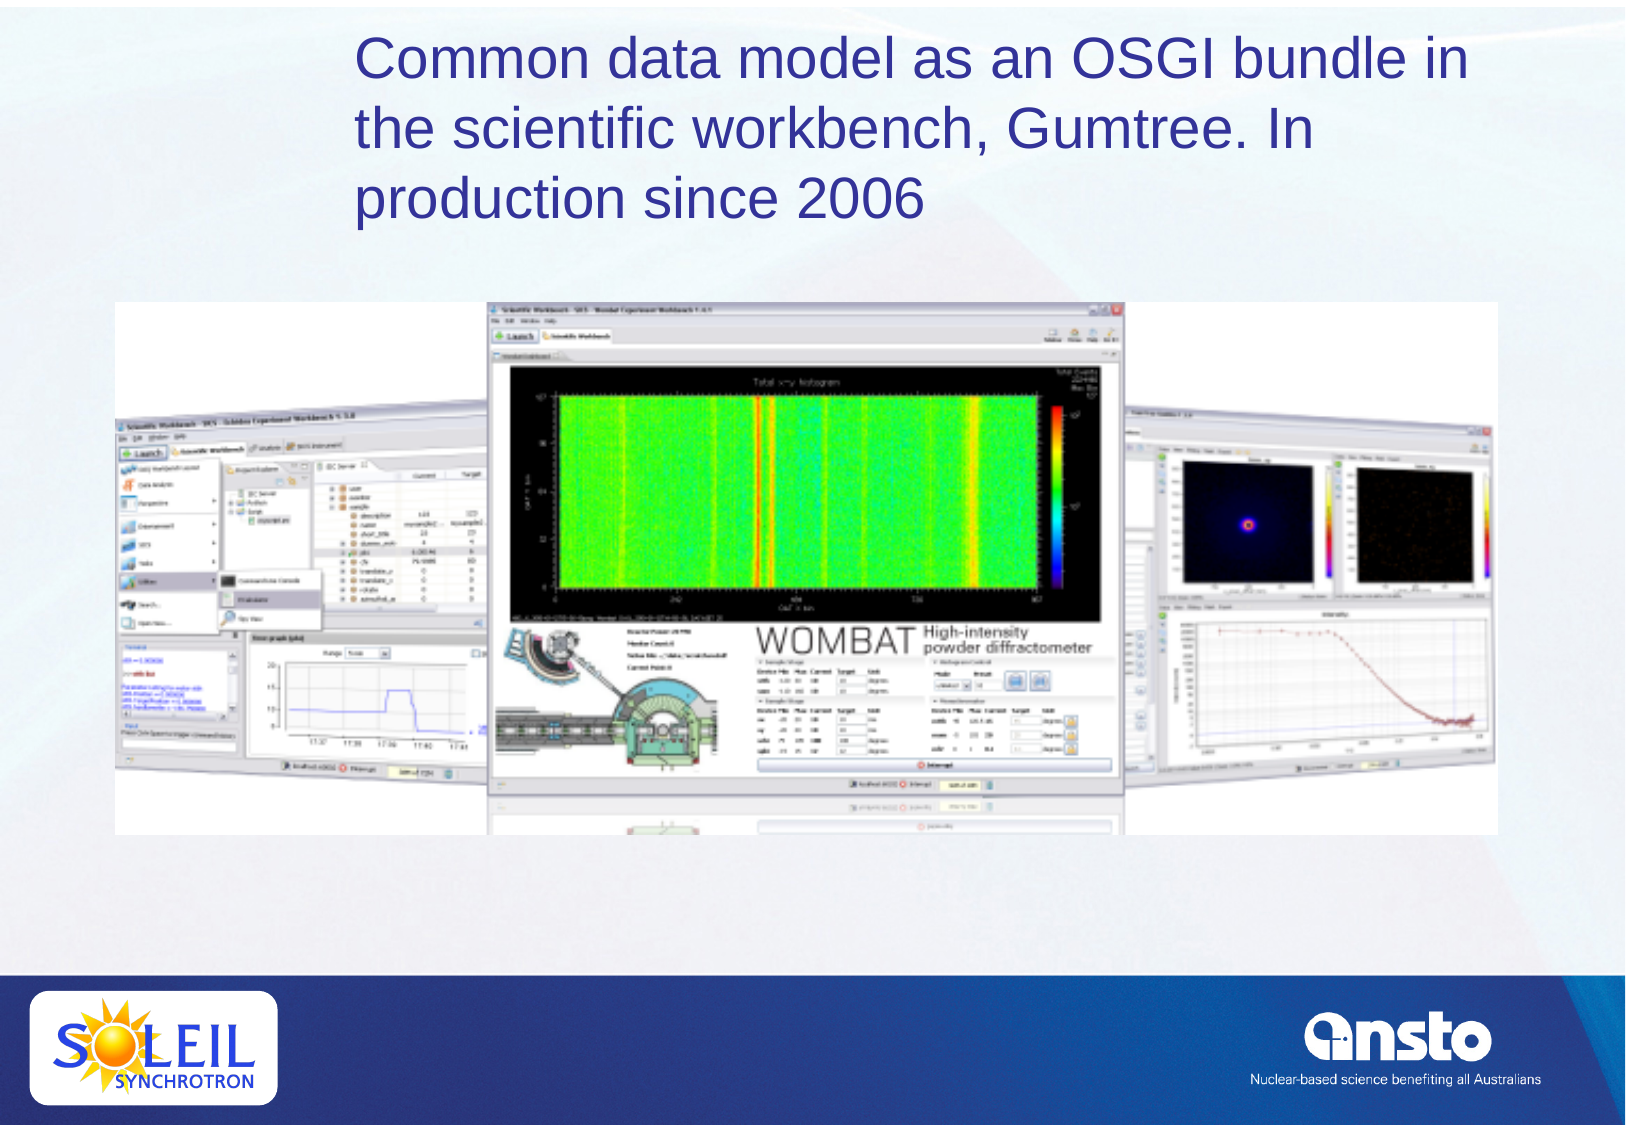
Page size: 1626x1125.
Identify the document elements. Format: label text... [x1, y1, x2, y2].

title Common data model as an OSGI bundle in the scientific workbench, Gumtree. In production since 2006 [340, 11, 1549, 238]
picture [0, 7, 1626, 1125]
